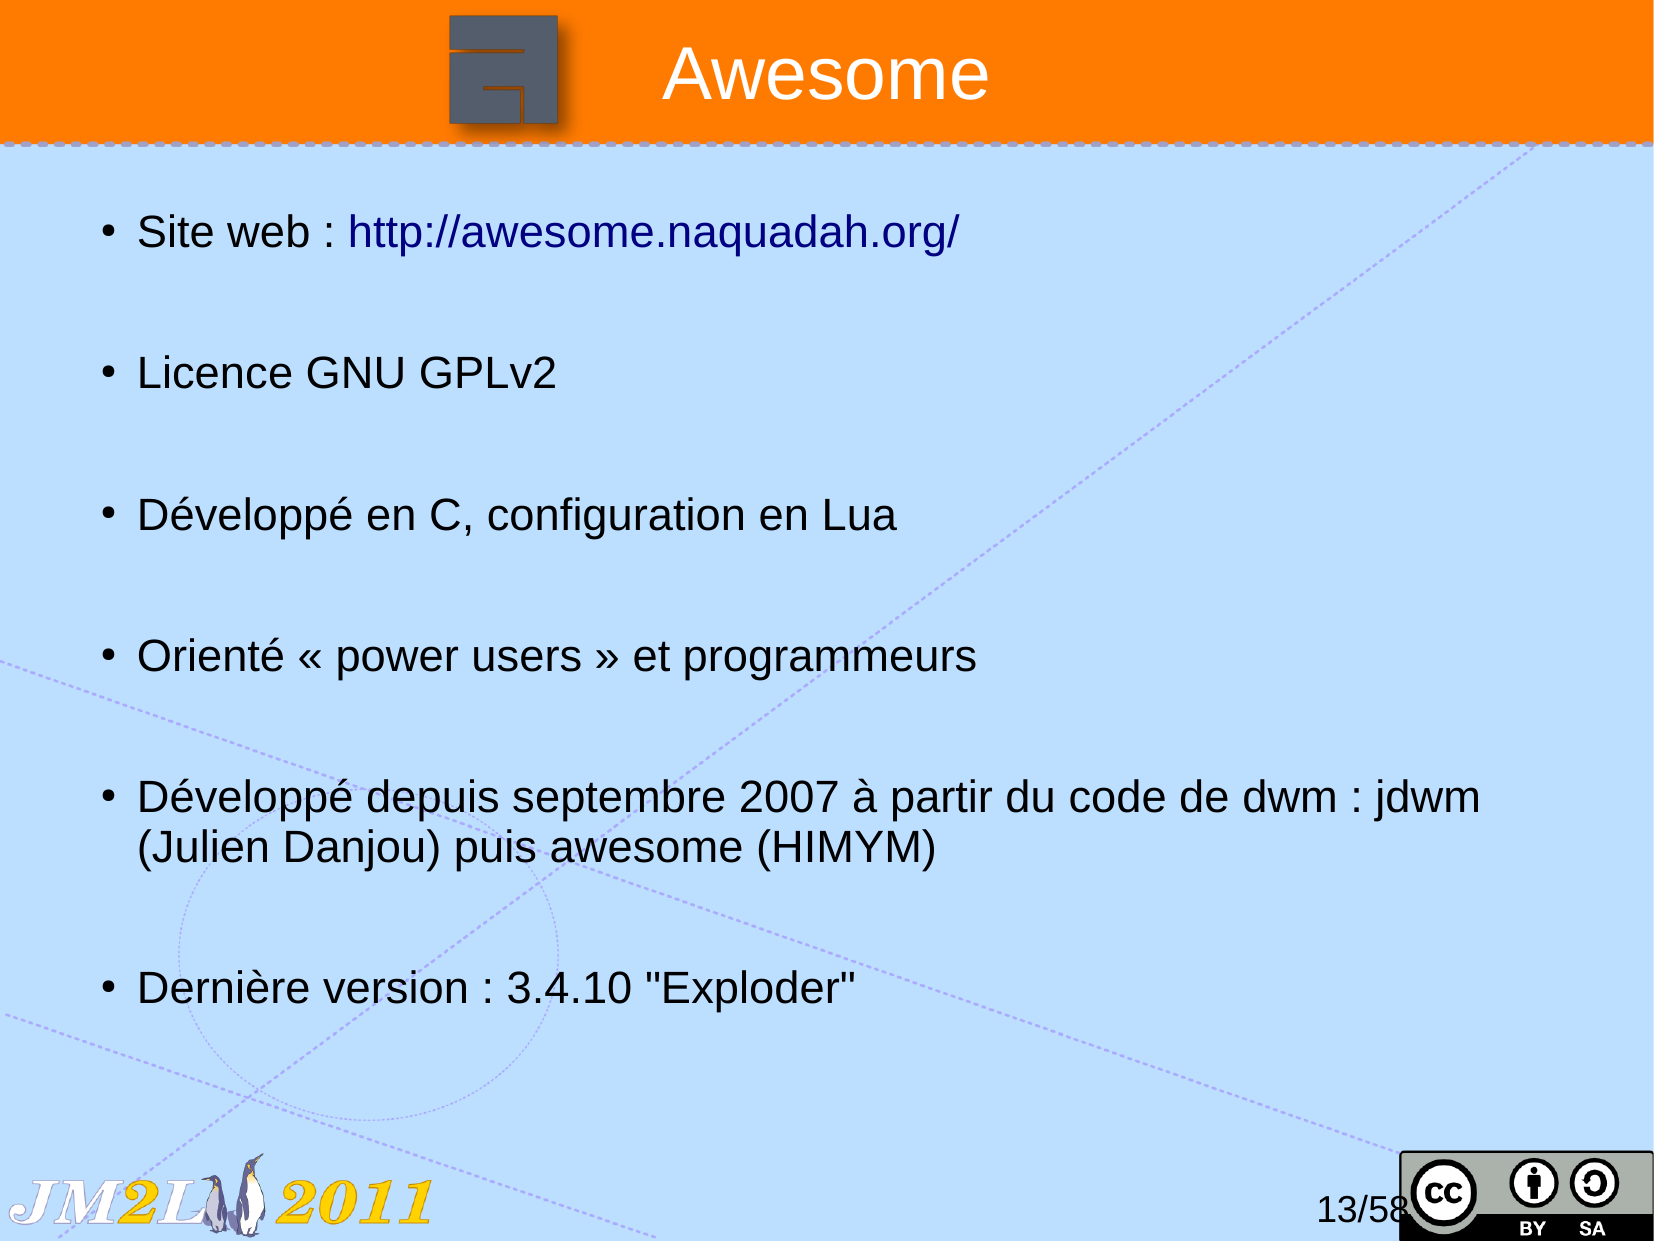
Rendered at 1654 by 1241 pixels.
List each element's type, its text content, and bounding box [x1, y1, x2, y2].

picture [435, 1, 583, 144]
picture [0, 0, 1654, 1241]
list Site web : http://awesome.naquadah.org/ Licence GNU GPLv2 Développé en C, configuration en Lua Orienté « power users » et programmeurs Développé depuis septembre 2007 à partir du code de dwm : jdwm (Julien Danjou) puis awesome (HIMYM) Dernière version : 3.4.10 "Exploder" [88, 206, 1577, 1026]
title Awesome [29, 0, 1625, 148]
